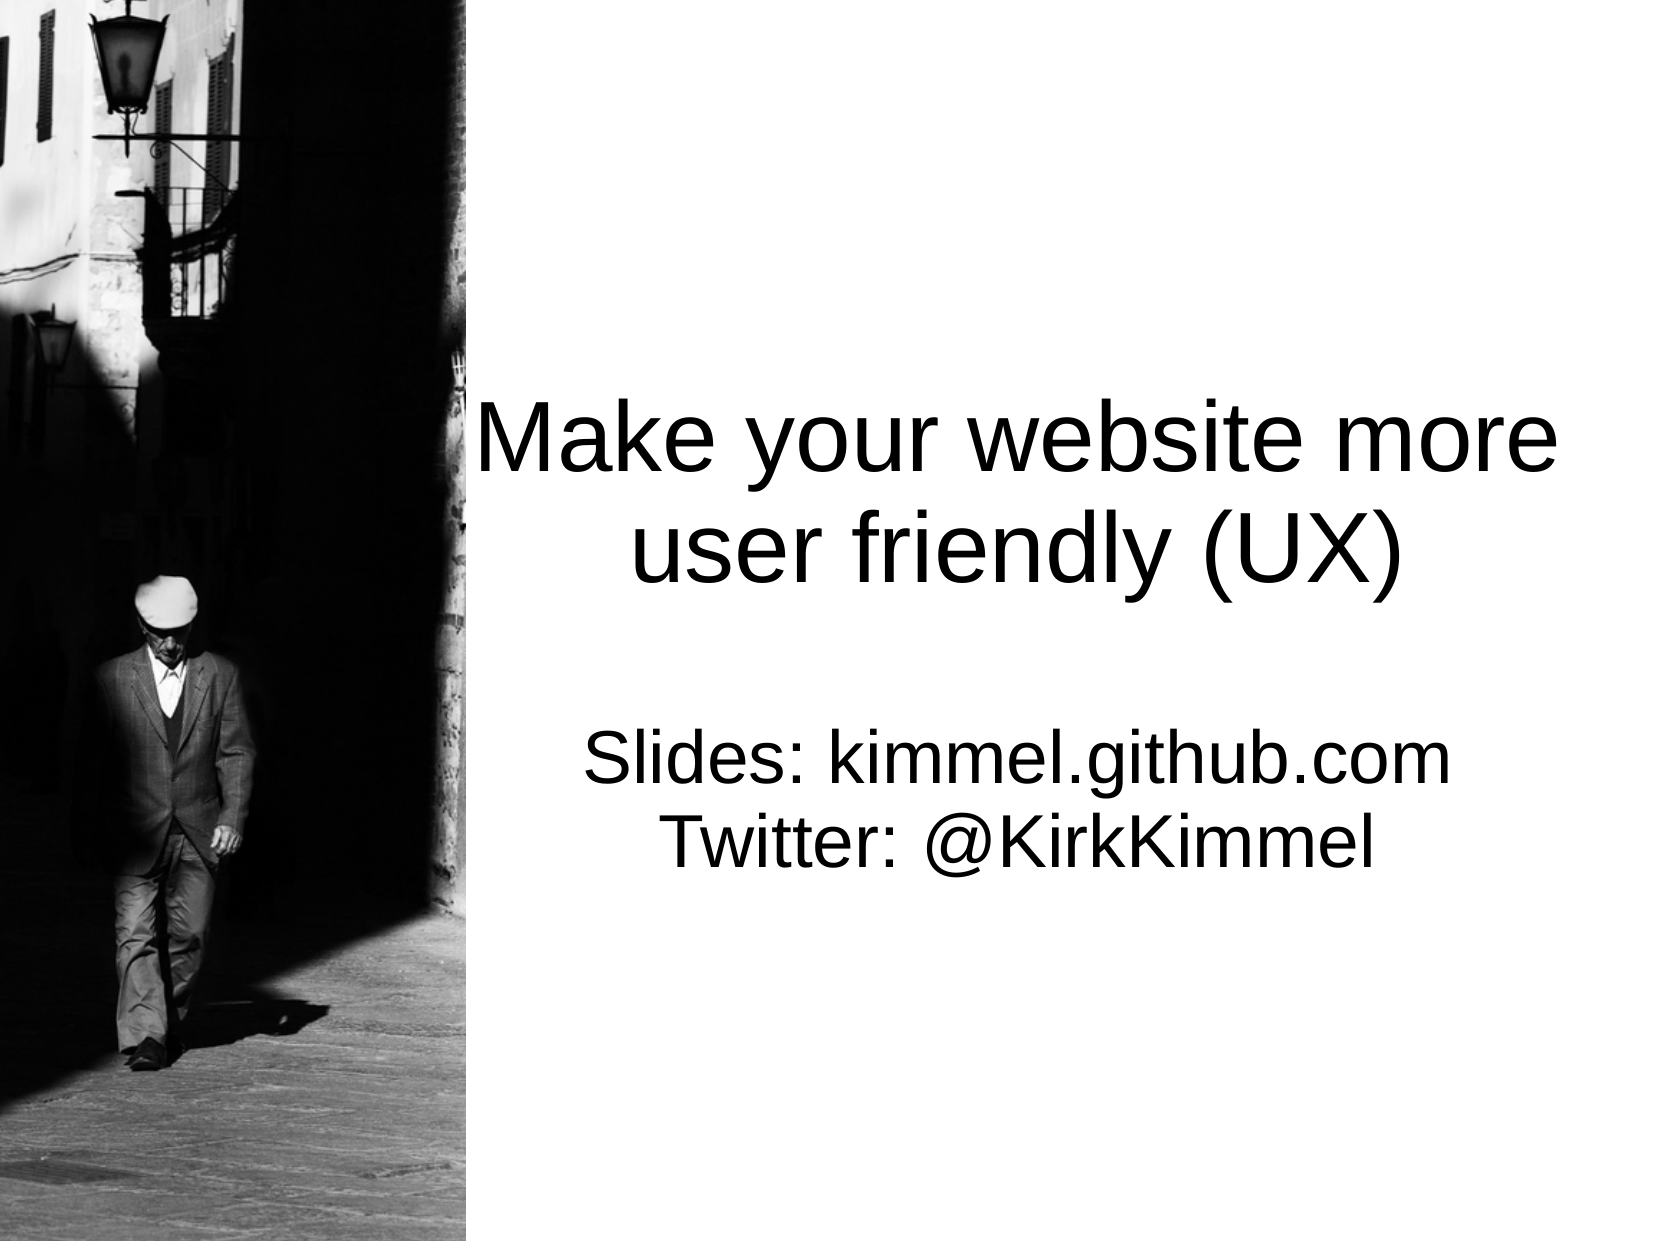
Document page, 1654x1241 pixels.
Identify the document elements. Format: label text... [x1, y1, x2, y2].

subtitle Make your website more user friendly (UX) Slides: kimmel.github.com Twitter: @KirkKimmel [466, 49, 1571, 1216]
picture [0, 0, 466, 1241]
